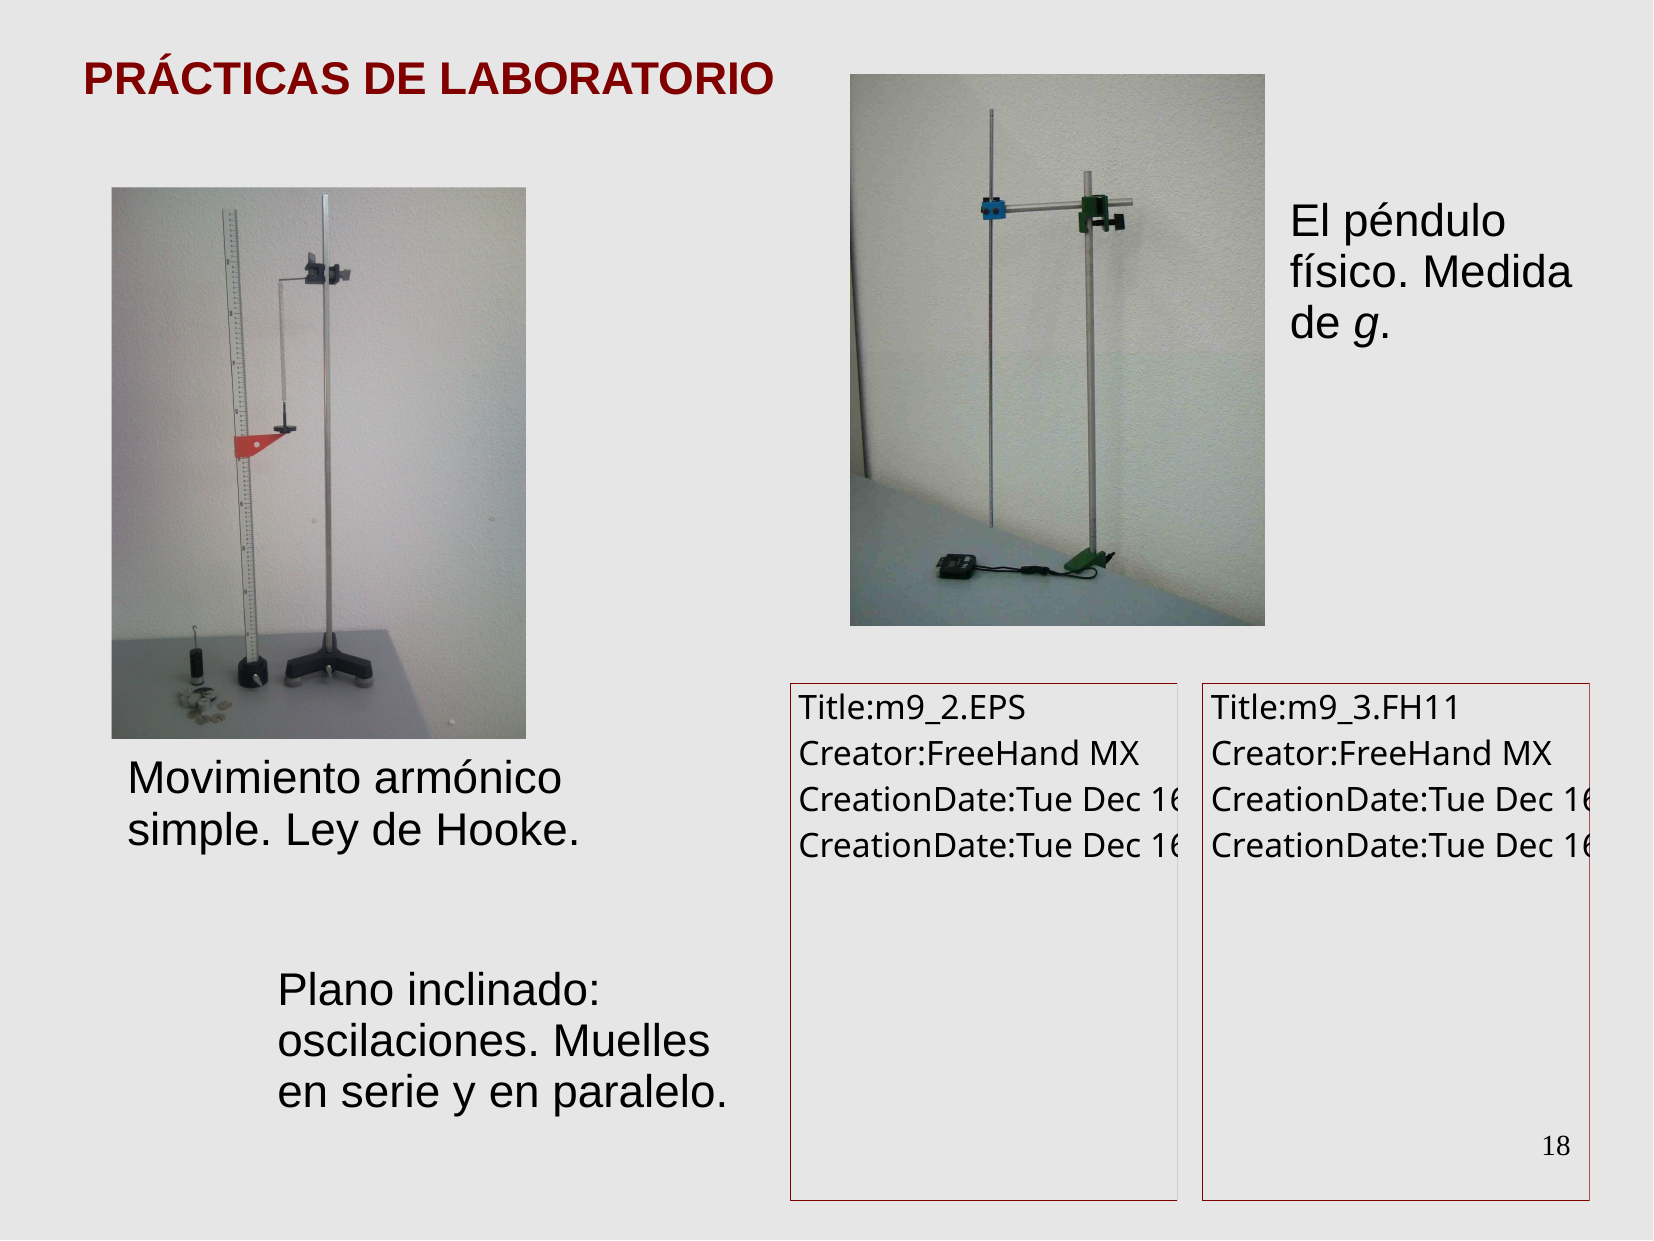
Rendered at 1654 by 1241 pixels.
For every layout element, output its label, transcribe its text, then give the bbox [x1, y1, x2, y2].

text_box Plano inclinado: oscilaciones. Muelles en serie y en paralelo. [262, 956, 751, 1126]
picture [111, 187, 526, 739]
text_box PRÁCTICAS DE LABORATORIO [69, 45, 1270, 112]
picture [1200, 681, 1590, 1201]
picture [850, 74, 1265, 626]
text_box Movimiento armónico simple. Ley de Hooke. [112, 745, 670, 863]
text_box El péndulo físico. Medida de g. [1275, 187, 1613, 408]
picture [787, 681, 1178, 1201]
